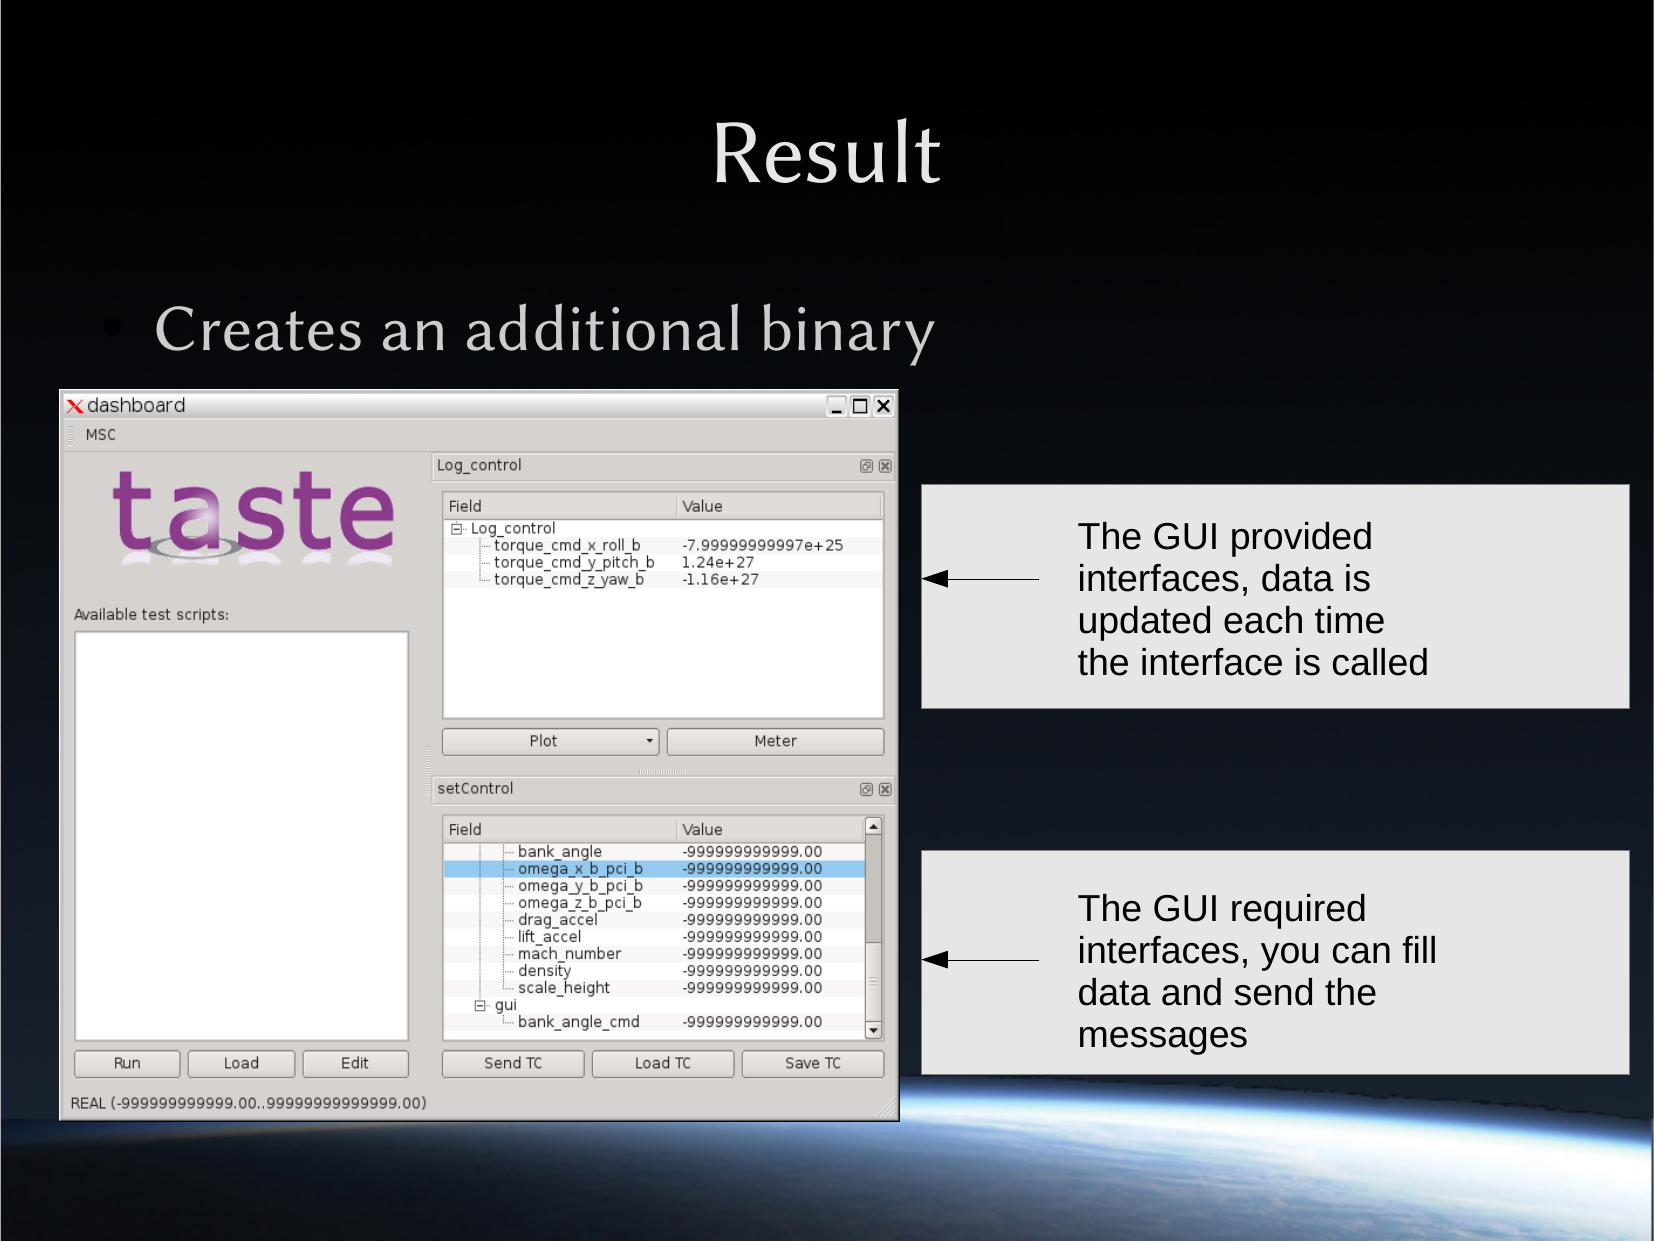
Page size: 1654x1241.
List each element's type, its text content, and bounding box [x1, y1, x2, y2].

title Result [82, 49, 1571, 257]
text_box [1538, 484, 1630, 709]
list Creates an additional binary [82, 290, 1538, 1010]
text_box [921, 850, 1630, 1075]
text_box The GUI required interfaces, you can fill data and send the messages [1062, 880, 1453, 1063]
picture [0, 0, 1654, 1241]
text_box The GUI provided interfaces, data is updated each time the interface is called [1062, 507, 1453, 691]
